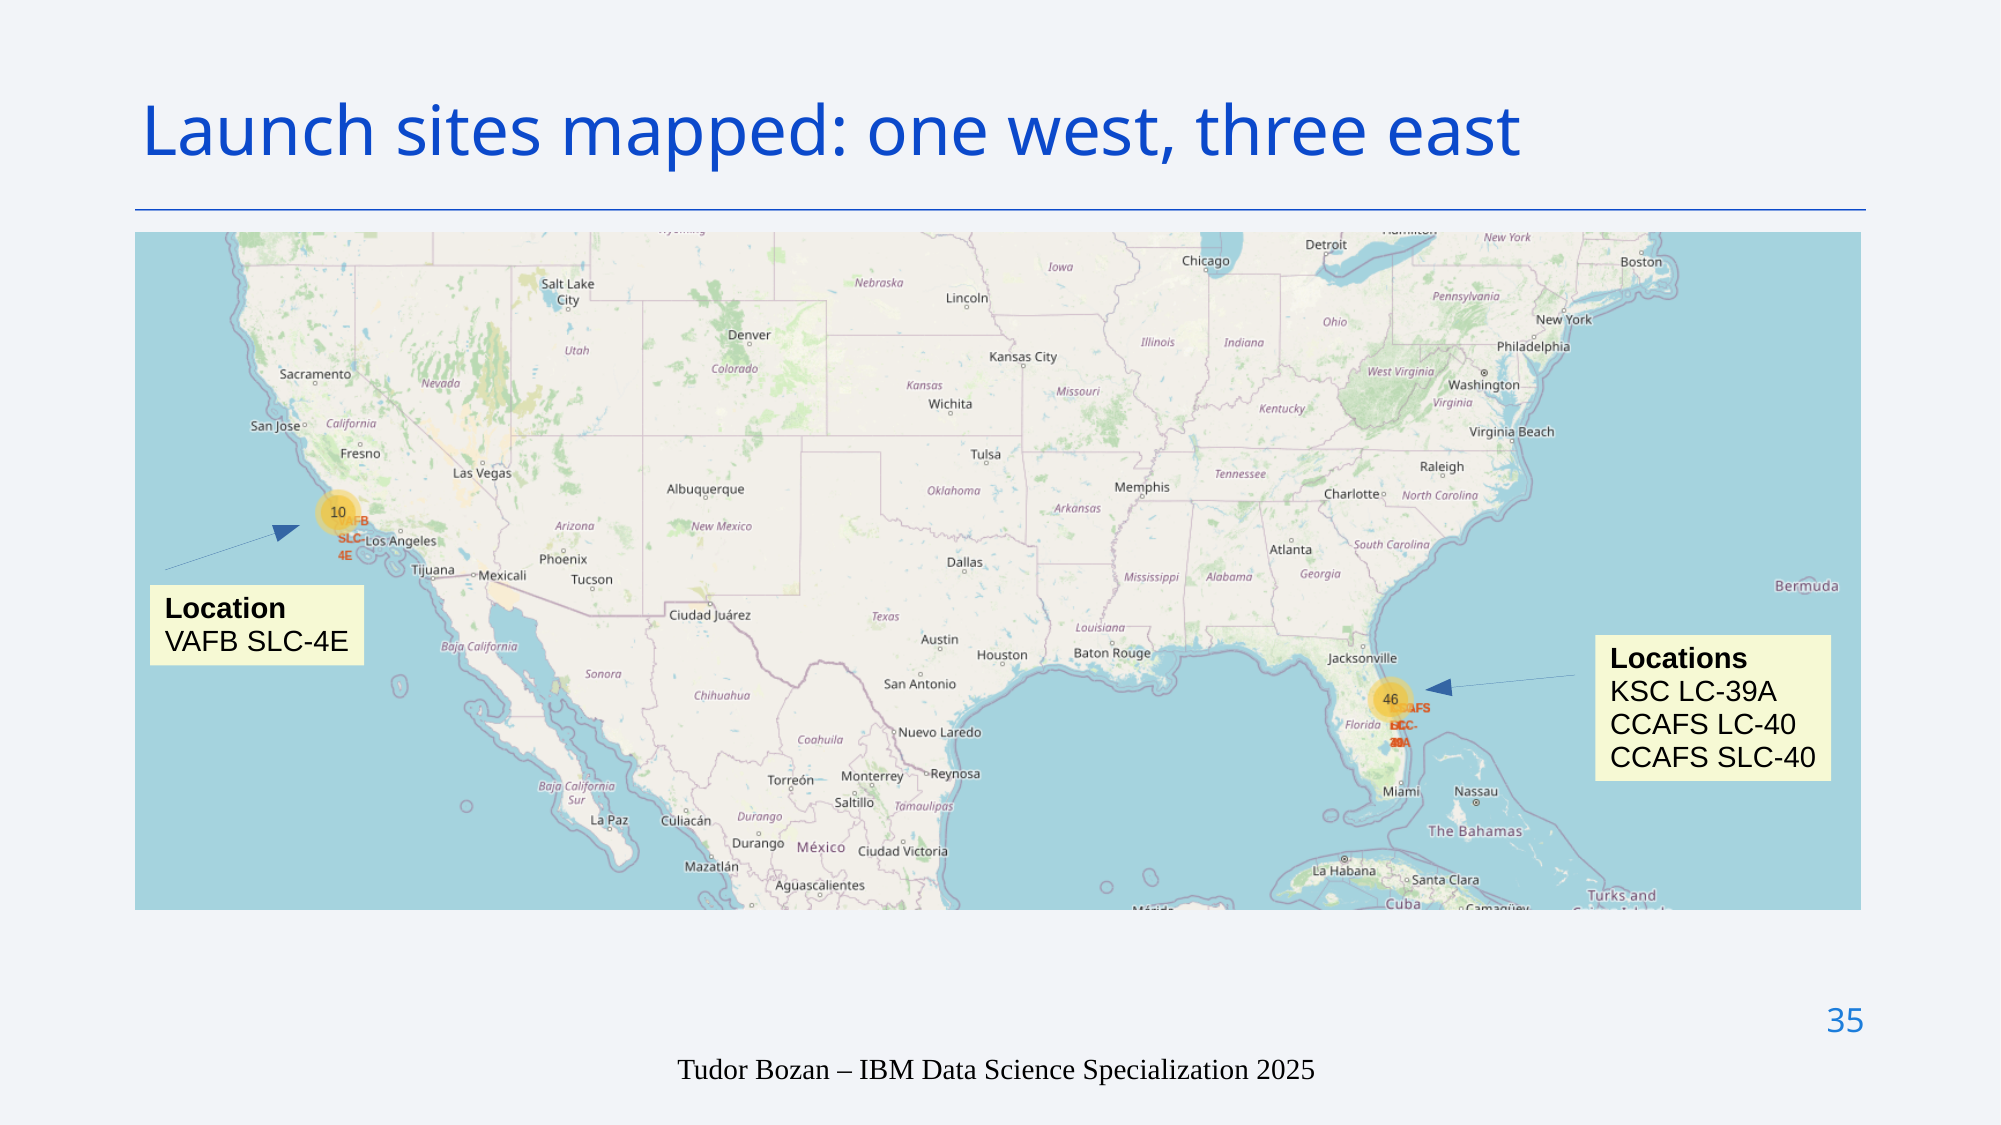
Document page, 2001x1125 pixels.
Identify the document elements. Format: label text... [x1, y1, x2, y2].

picture [0, 0, 2001, 1125]
text_box Launch sites mapped: one west, three east [126, 88, 1852, 179]
text_box Locations KSC LC-39A CCAFS LC-40 CCAFS SLC-40 [1595, 635, 1832, 781]
text_box Location VAFB SLC-4E [150, 585, 365, 666]
text_box <number> [1429, 988, 1880, 1055]
